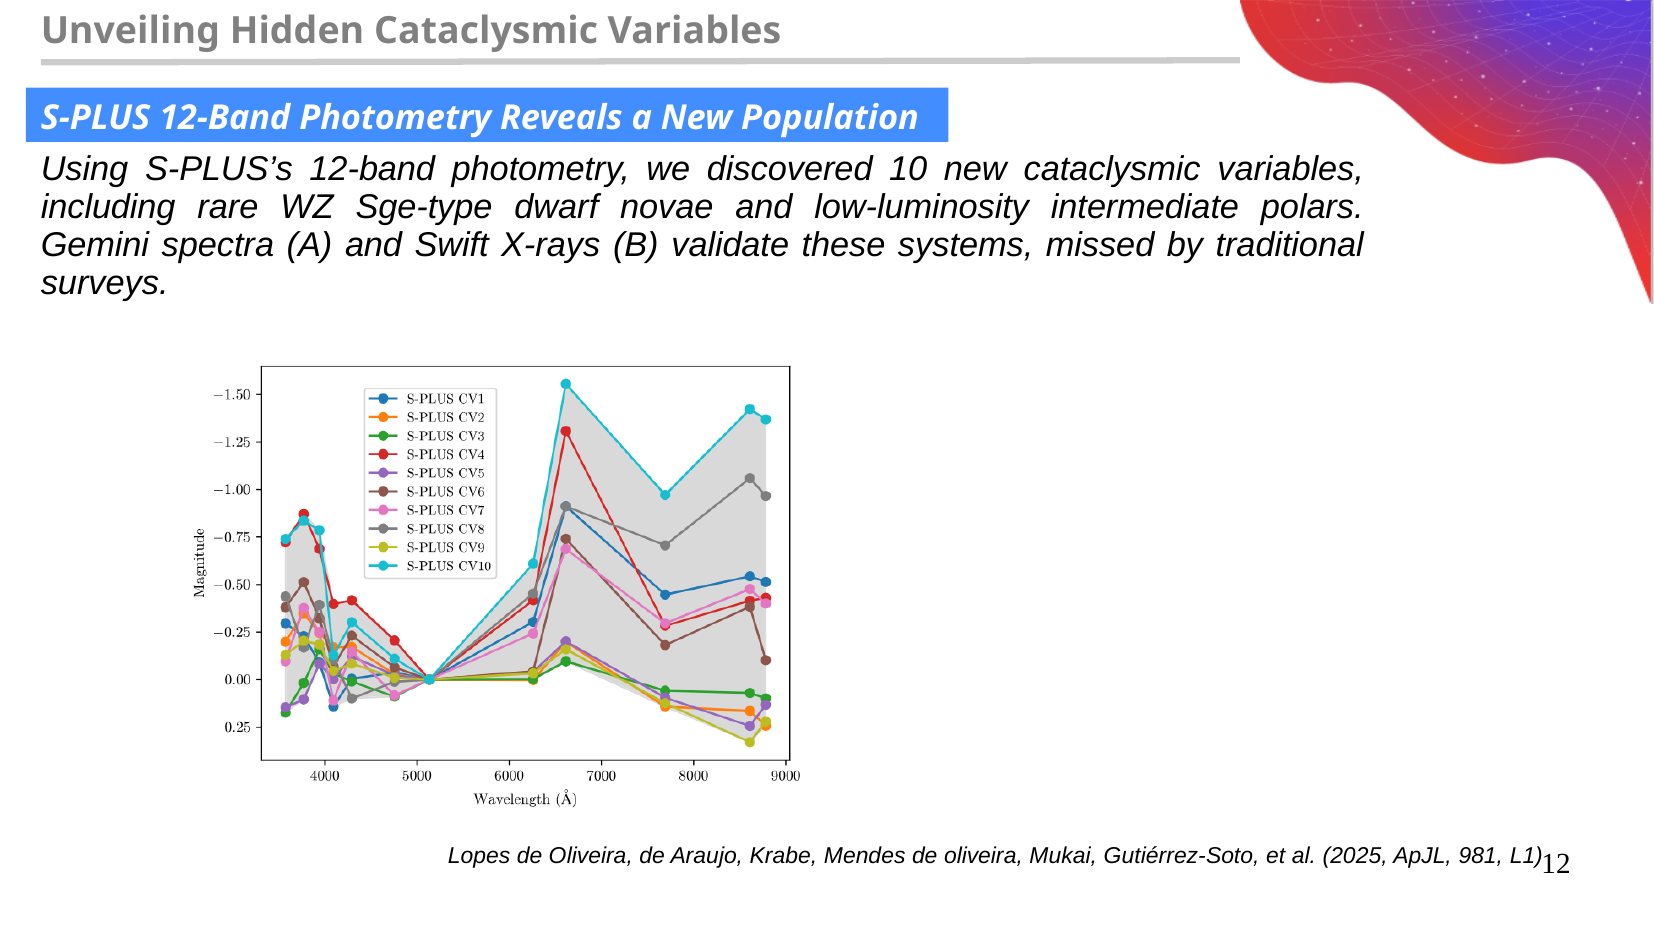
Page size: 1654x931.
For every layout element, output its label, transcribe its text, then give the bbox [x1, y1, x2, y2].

text_box Unveiling Hidden Cataclysmic Variables [26, 0, 891, 87]
text_box Lopes de Oliveira, de Araujo, Krabe, Mendes de oliveira, Mukai, Gutiérrez-Soto, et al. (2025, ApJL, 981, L1) [433, 835, 1580, 907]
text_box S-PLUS 12-Band Photometry Reveals a New Population [25, 87, 949, 142]
picture [1240, 0, 1654, 304]
picture [184, 350, 842, 815]
text_box Using S-PLUS’s 12-band photometry, we discovered 10 new cataclysmic variables, including rare WZ Sge-type dwarf novae and low-luminosity intermediate polars. Gemini spectra (A) and Swift X-rays (B) validate these systems, missed by traditional surveys. [26, 141, 1380, 310]
